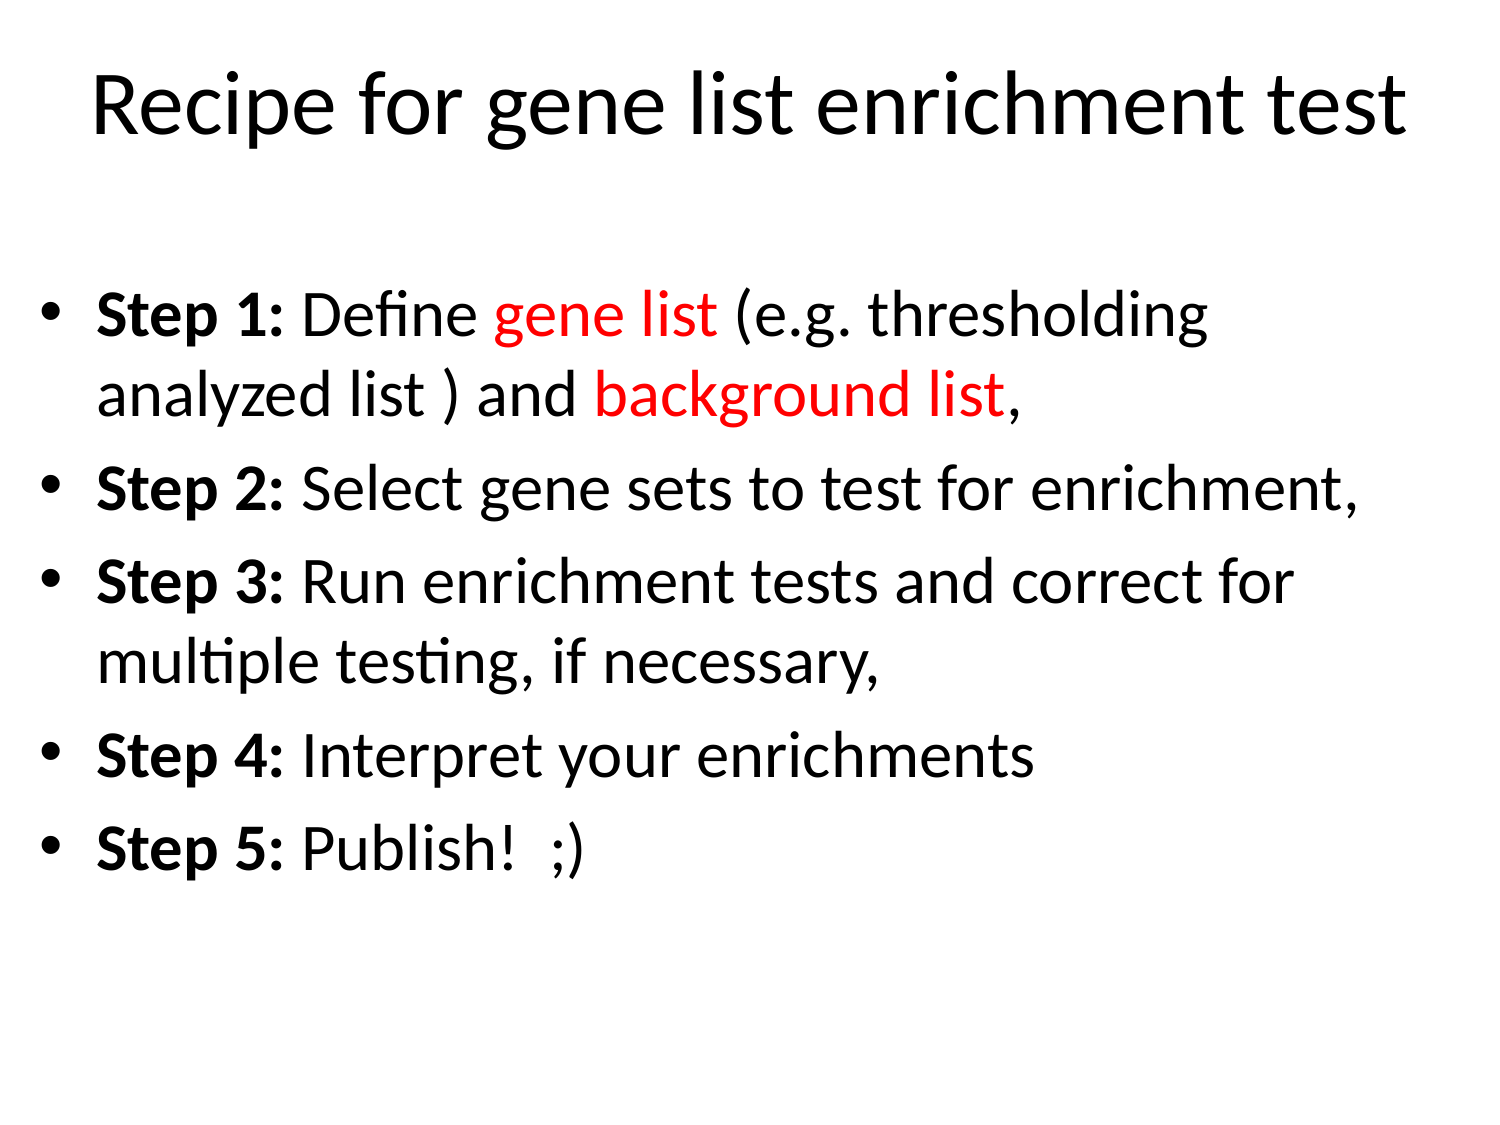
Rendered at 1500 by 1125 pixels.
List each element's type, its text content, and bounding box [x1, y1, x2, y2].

title Recipe for gene list enrichment test [75, 45, 1425, 150]
list Step 1: Define gene list (e.g. thresholding analyzed list ) and background list, Step 2: Select gene sets to test for enrichment, Step 3: Run enrichment tests and correct for multiple testing, if necessary, Step 4: Interpret your enrichments Step 5: Publish! ;) [24, 262, 1475, 1025]
